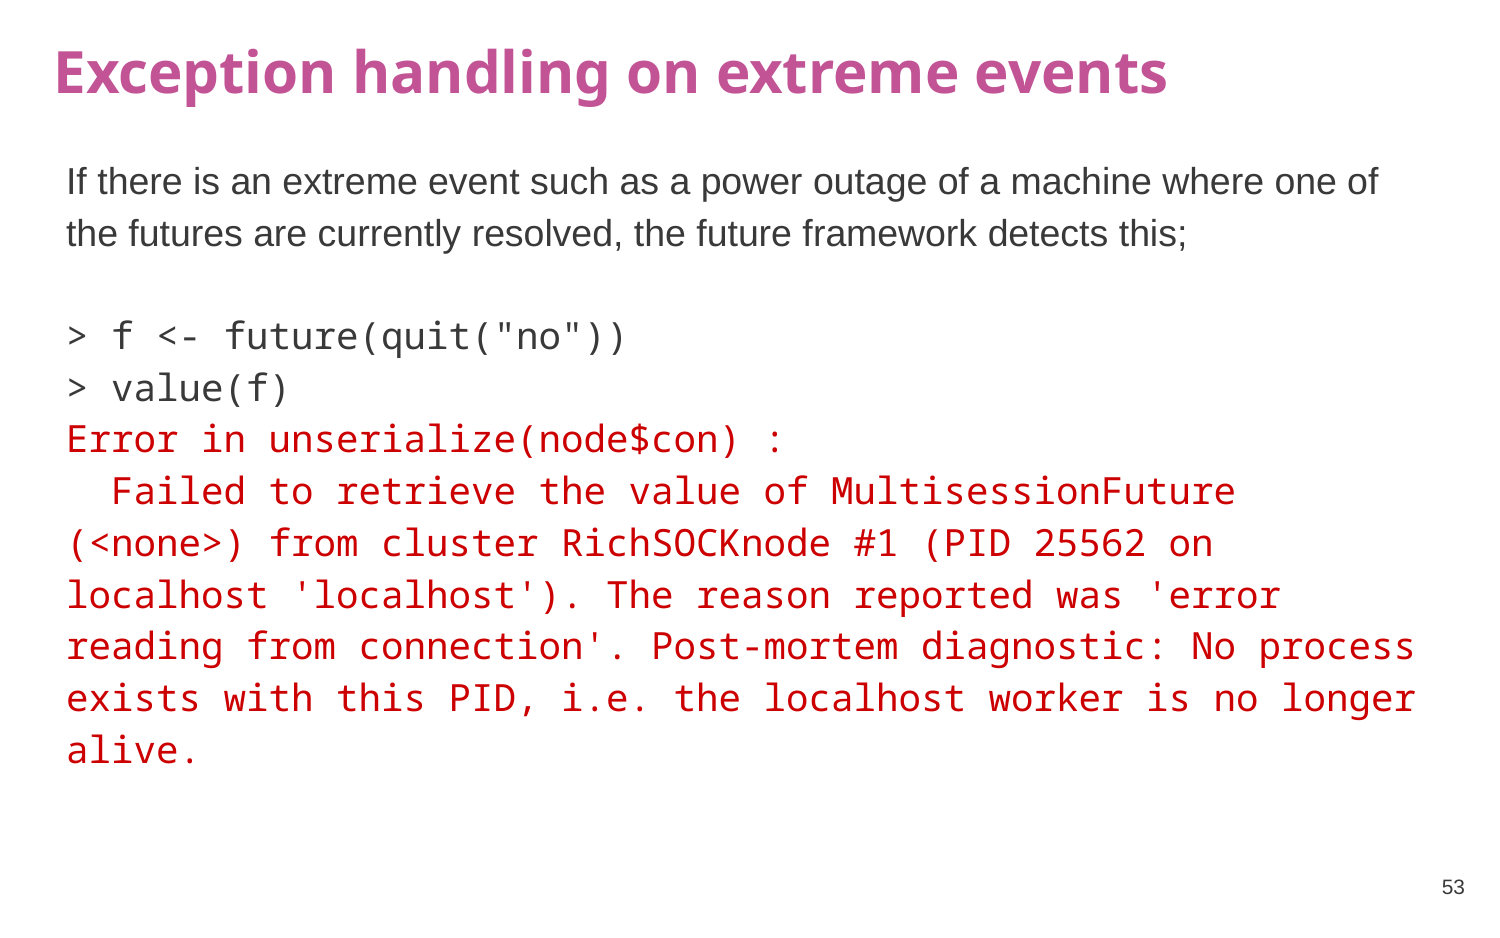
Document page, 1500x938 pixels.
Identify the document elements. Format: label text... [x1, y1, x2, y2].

title Exception handling on extreme events [38, 20, 1500, 136]
list If there is an extreme event such as a power outage of a machine where one of the futures are currently resolved, the future framework detects this; > f <- future(quit("no")) > value(f) Error in unserialize(node$con) : Failed to retrieve the value of MultisessionFuture (<none>) from cluster RichSOCKnode #1 (PID 25562 on localhost 'localhost'). The reason reported was 'error reading from connection'. Post-mortem diagnostic: No process exists with this PID, i.e. the localhost worker is no longer alive. [51, 135, 1449, 890]
slide_number <number> [1389, 849, 1480, 922]
